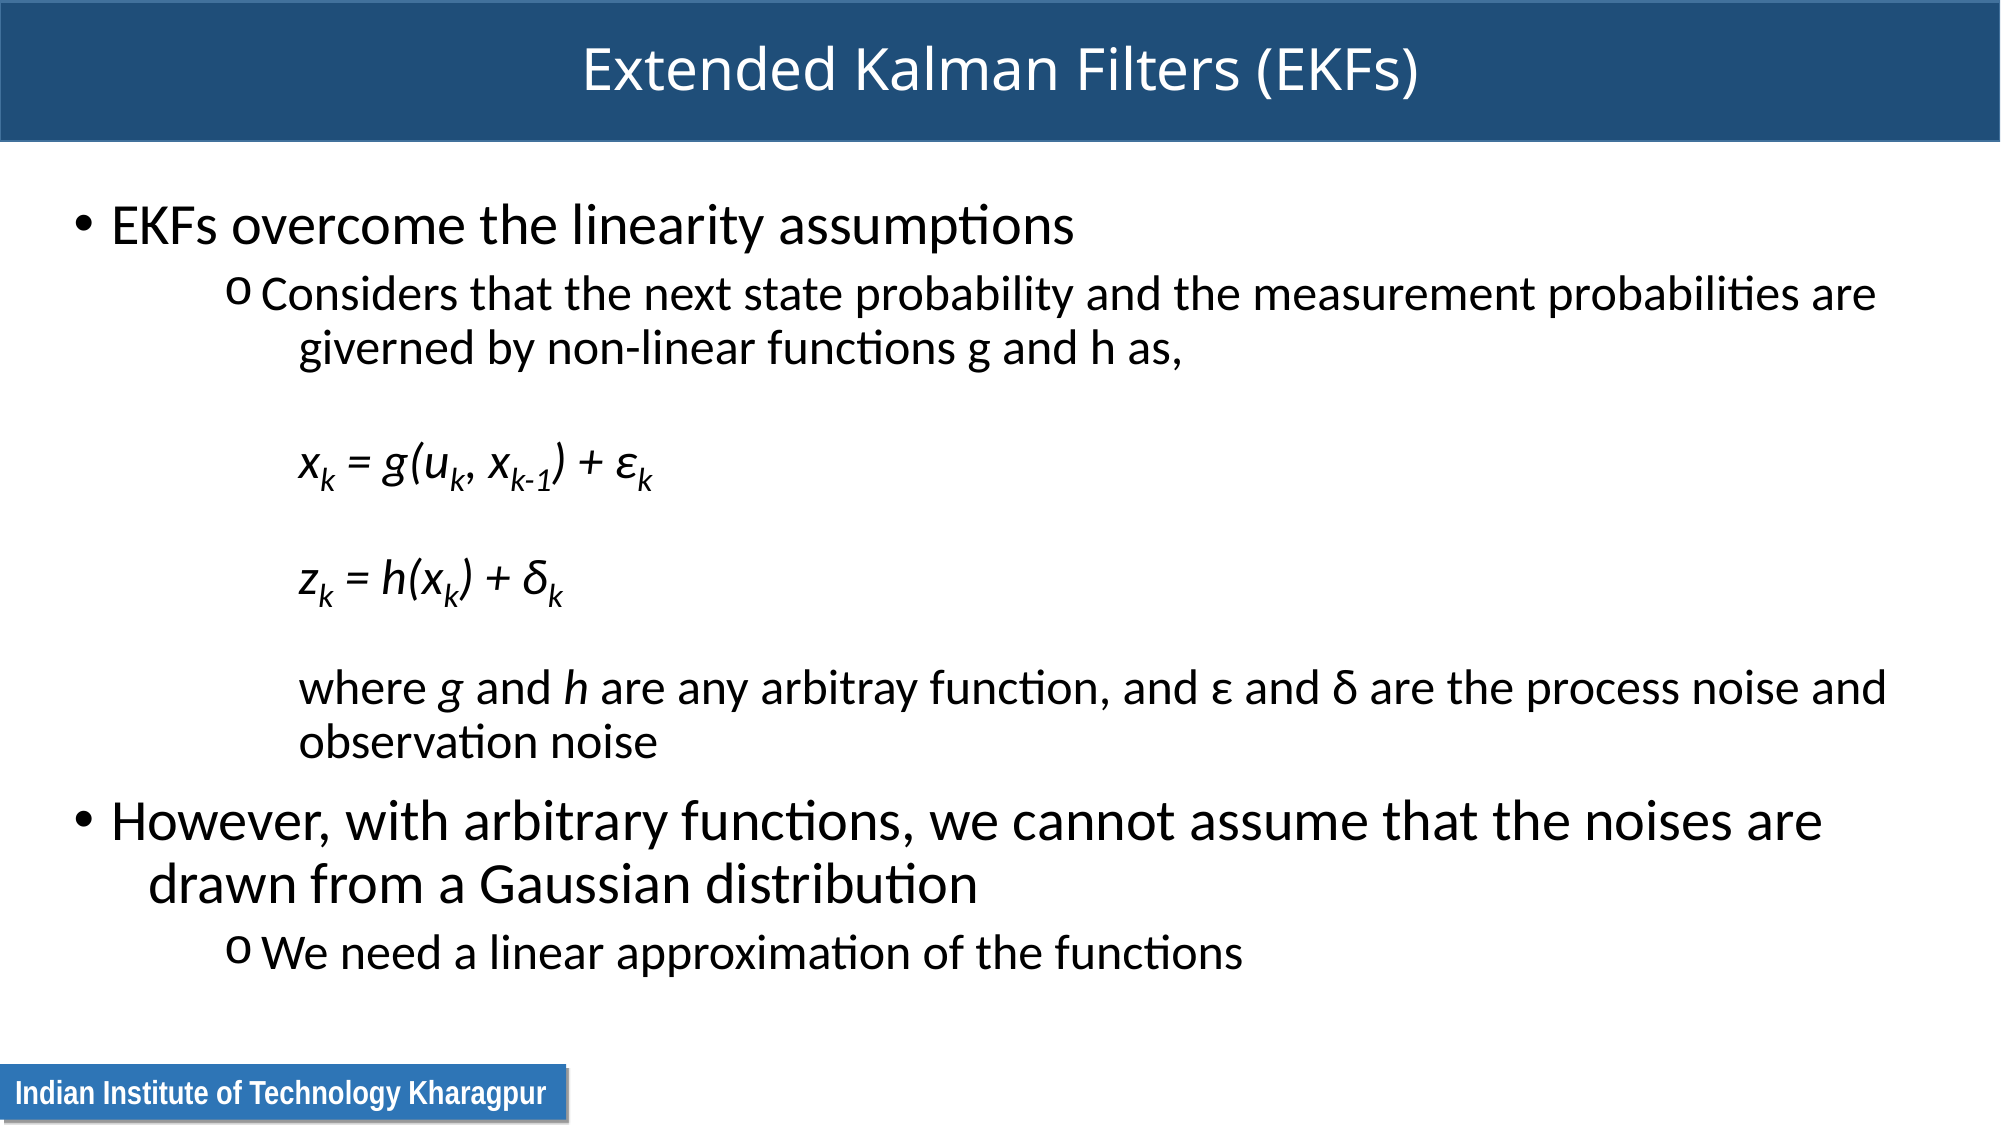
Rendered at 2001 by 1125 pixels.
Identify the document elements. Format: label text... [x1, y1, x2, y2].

list EKFs overcome the linearity assumptions Considers that the next state probability and the measurement probabilities are giverned by non-linear functions g and h as, xk = g(uk, xk-1) + εk zk = h(xk) + δk where g and h are any arbitray function, and ε and δ are the process noise and observation noise However, with arbitrary functions, we cannot assume that the noises are drawn from a Gaussian distribution We need a linear approximation of the functions [58, 186, 1954, 1065]
title Extended Kalman Filters (EKFs) [0, 1, 2000, 141]
